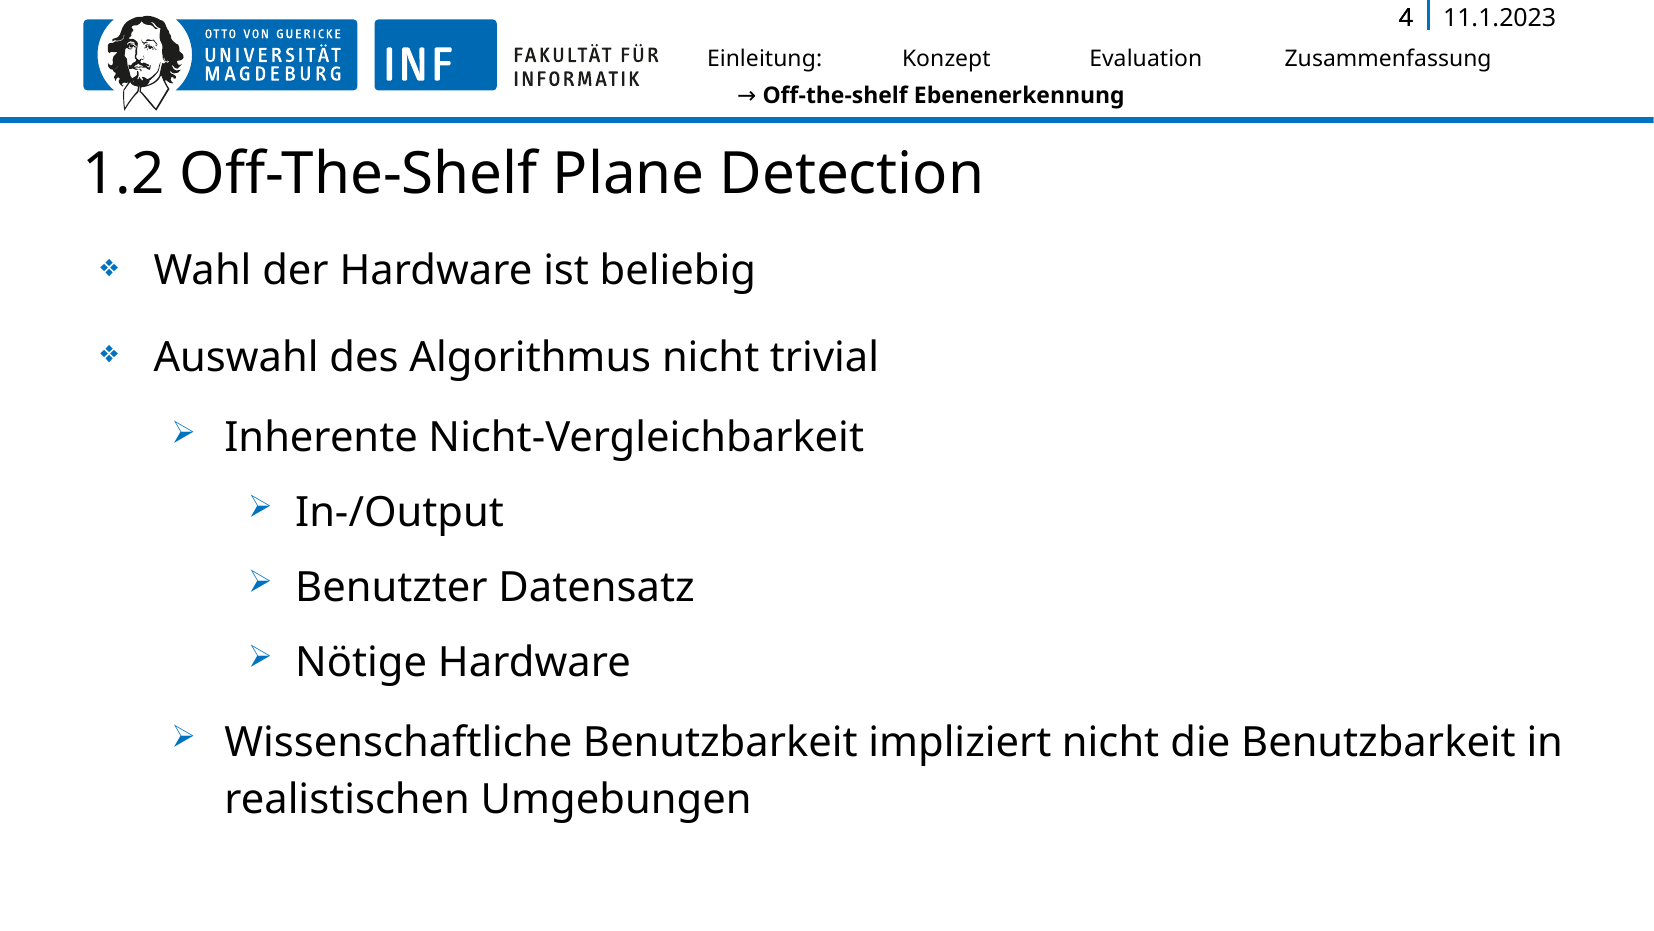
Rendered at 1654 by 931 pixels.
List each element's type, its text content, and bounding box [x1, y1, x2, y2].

list Wahl der Hardware ist beliebig Auswahl des Algorithmus nicht trivial Inherente Nicht-Vergleichbarkeit In-/Output Benutzter Datensatz Nötige Hardware Wissenschaftliche Benutzbarkeit impliziert nicht die Benutzbarkeit in realistischen Umgebungen [82, 240, 1571, 916]
title 1.2 Off-The-Shelf Plane Detection [82, 131, 1571, 211]
